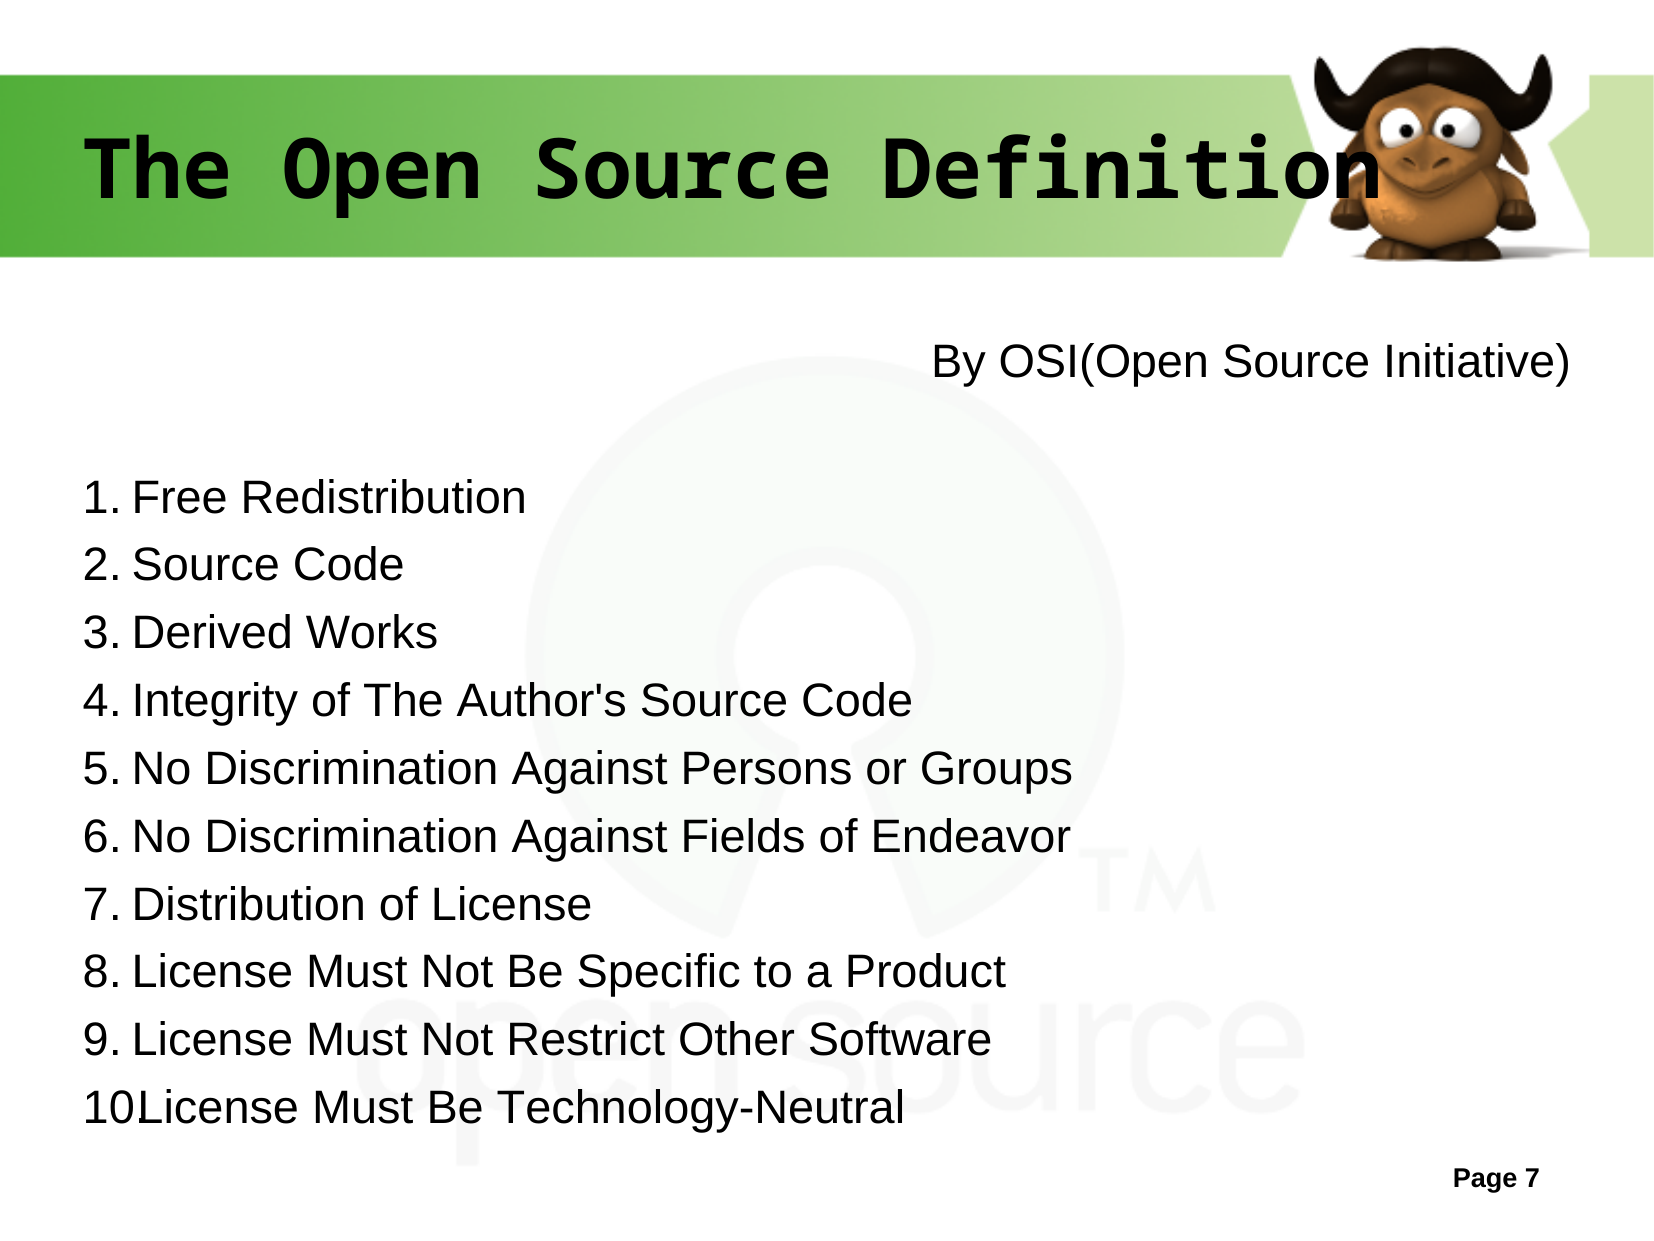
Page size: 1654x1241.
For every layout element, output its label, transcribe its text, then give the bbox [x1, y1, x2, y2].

title The Open Source Definition [82, 61, 1571, 269]
picture [0, 0, 1654, 1241]
list By OSI(Open Source Initiative) Free Redistribution Source Code Derived Works Integrity of The Author's Source Code No Discrimination Against Persons or Groups No Discrimination Against Fields of Endeavor Distribution of License License Must Not Be Specific to a Product License Must Not Restrict Other Software License Must Be Technology-Neutral [82, 330, 1571, 1134]
